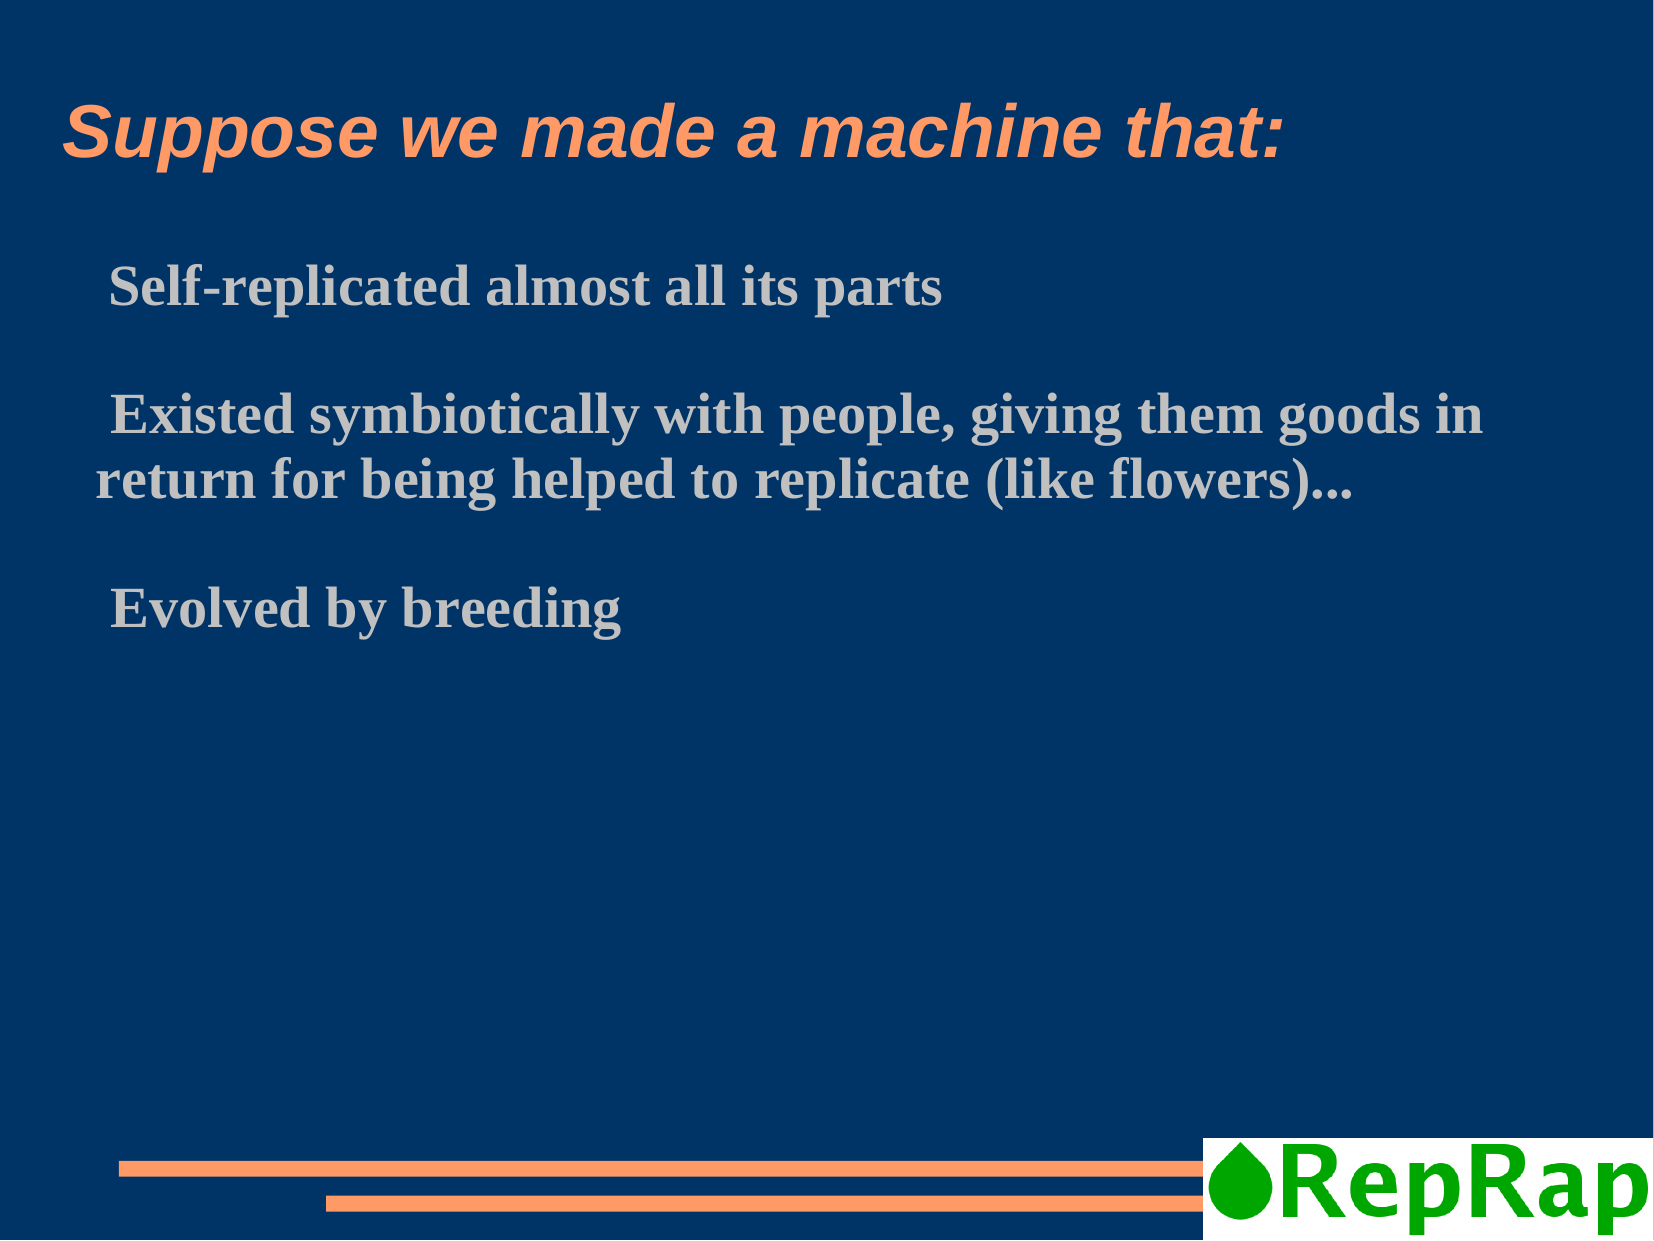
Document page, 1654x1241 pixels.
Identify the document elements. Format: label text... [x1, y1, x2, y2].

text_box [95, 232, 1547, 905]
text_box Self-replicated almost all its parts Existed symbiotically with people, giving them goods in return for being helped to replicate (like flowers)... Evolved by breeding [95, 252, 1524, 1180]
picture [1203, 1138, 1654, 1241]
title Suppose we made a machine that: [62, 53, 1628, 210]
